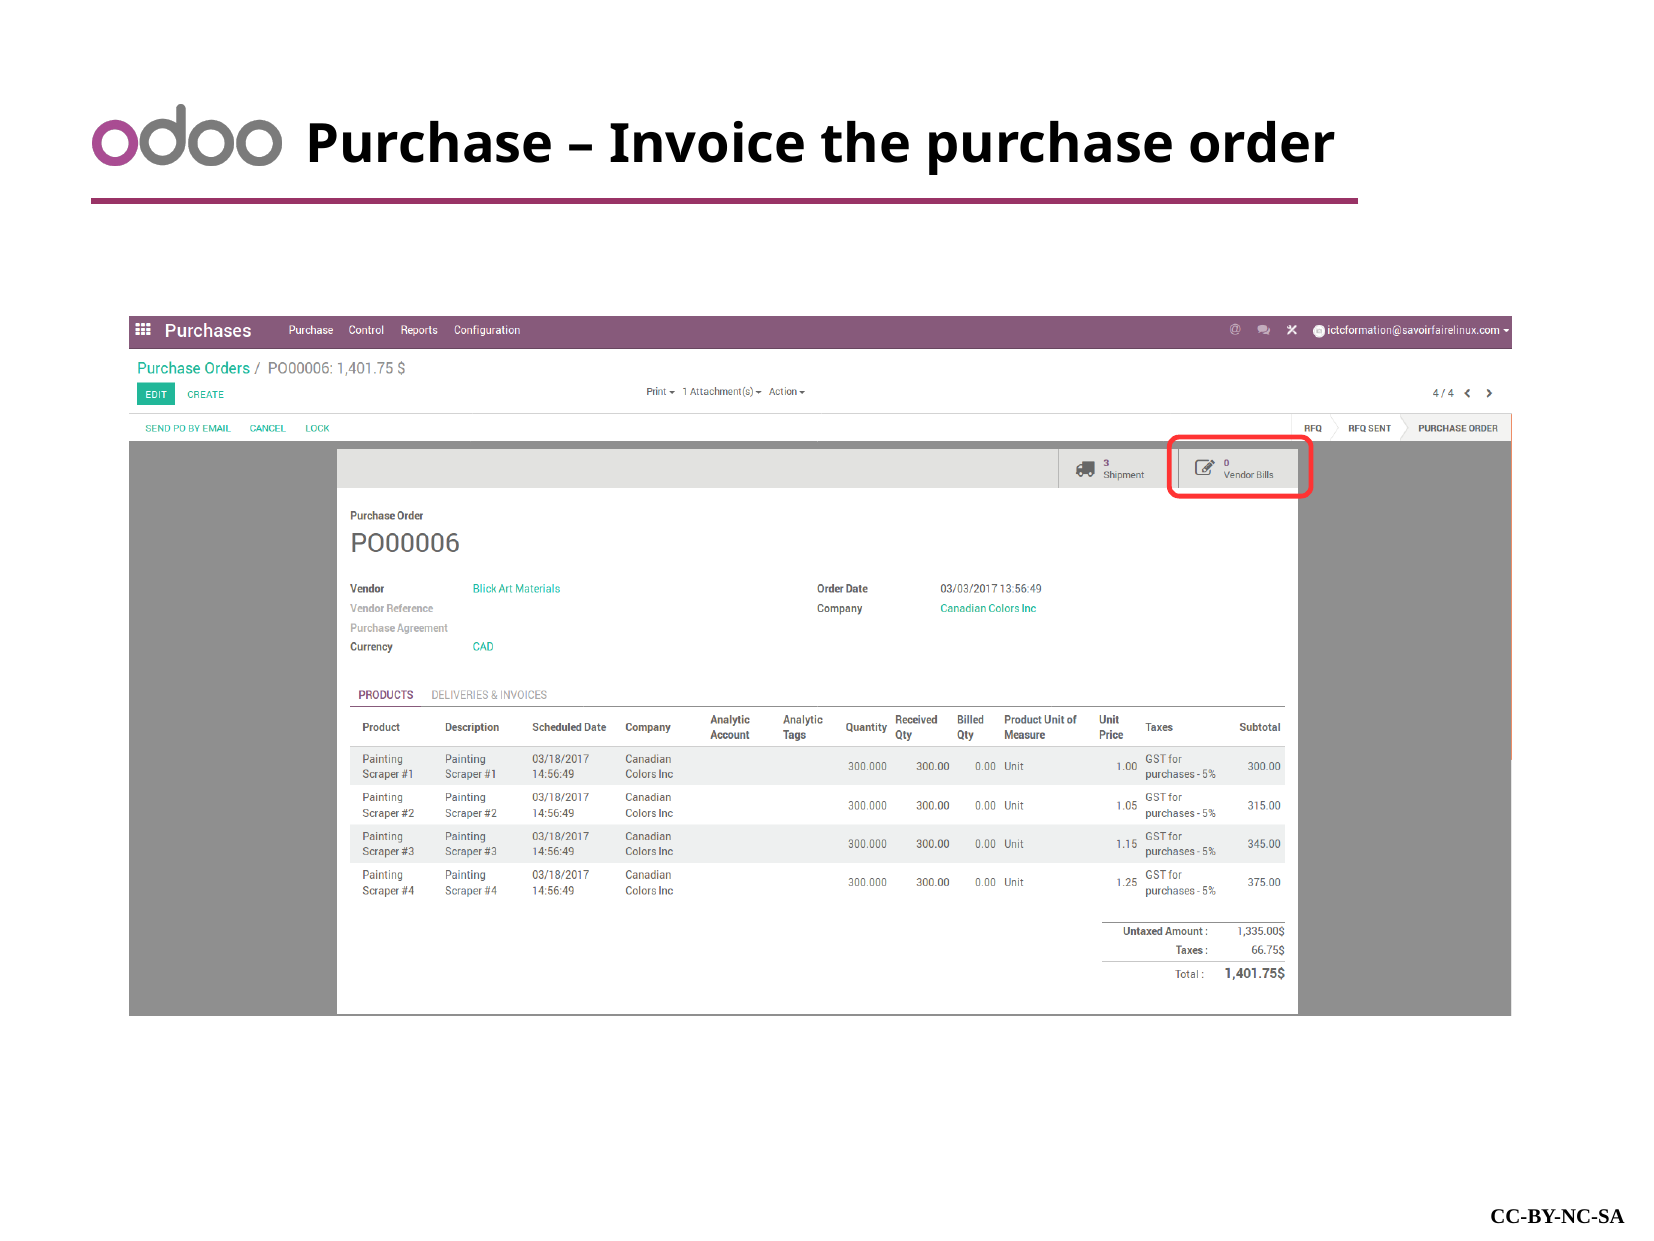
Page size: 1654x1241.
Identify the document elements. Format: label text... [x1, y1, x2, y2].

picture [129, 316, 1512, 1016]
picture [92, 104, 282, 166]
title Purchase – Invoice the purchase order [305, 37, 1568, 245]
text_box [1169, 437, 1312, 497]
